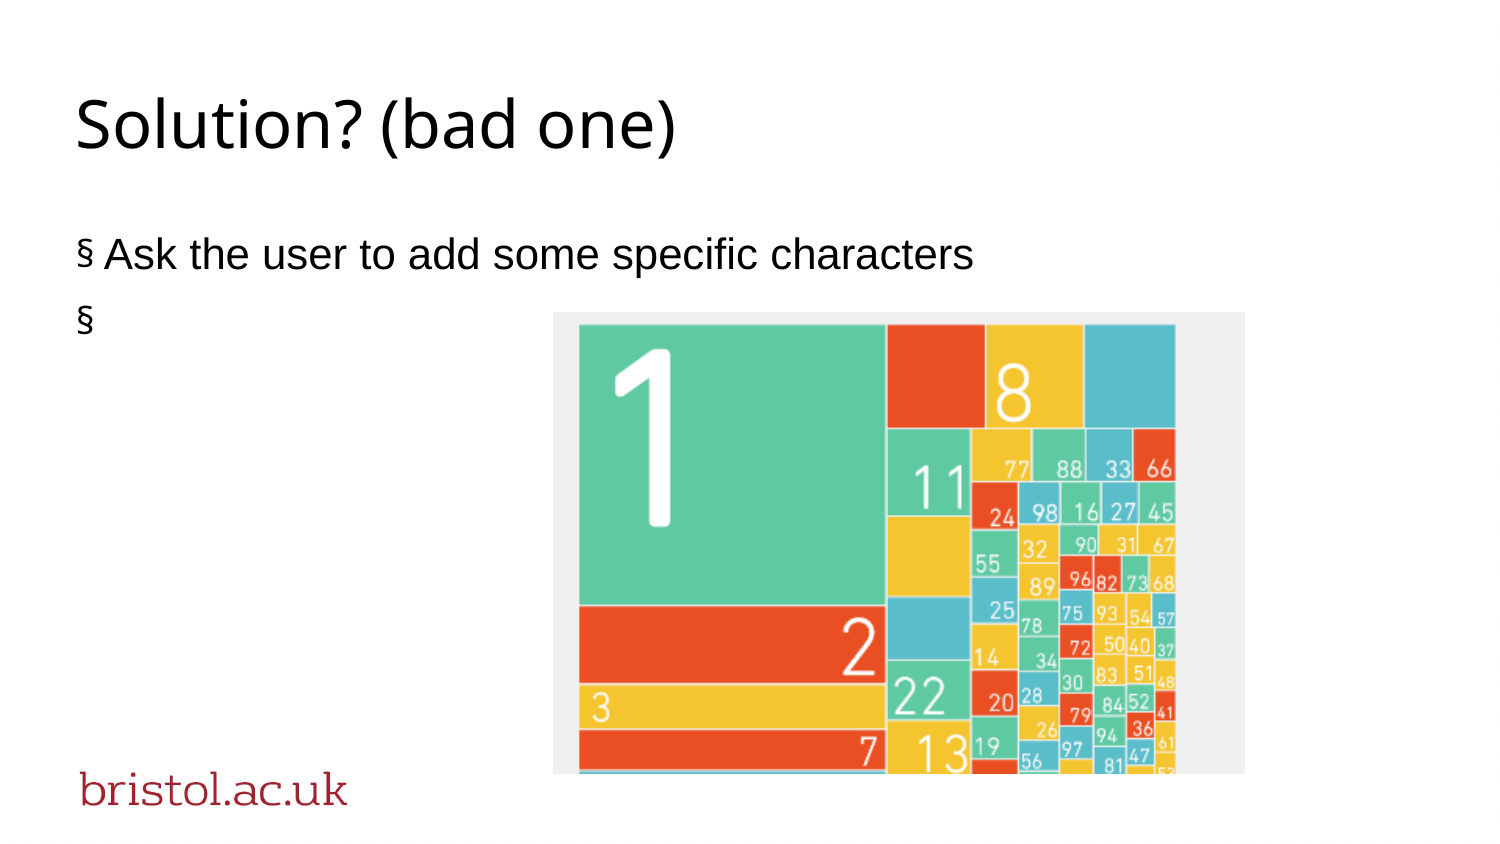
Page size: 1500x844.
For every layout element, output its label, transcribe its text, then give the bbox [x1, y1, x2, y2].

list Ask the user to add some specific characters [60, 224, 1440, 699]
title Solution? (bad one) [60, 44, 1440, 209]
picture [553, 312, 1245, 775]
